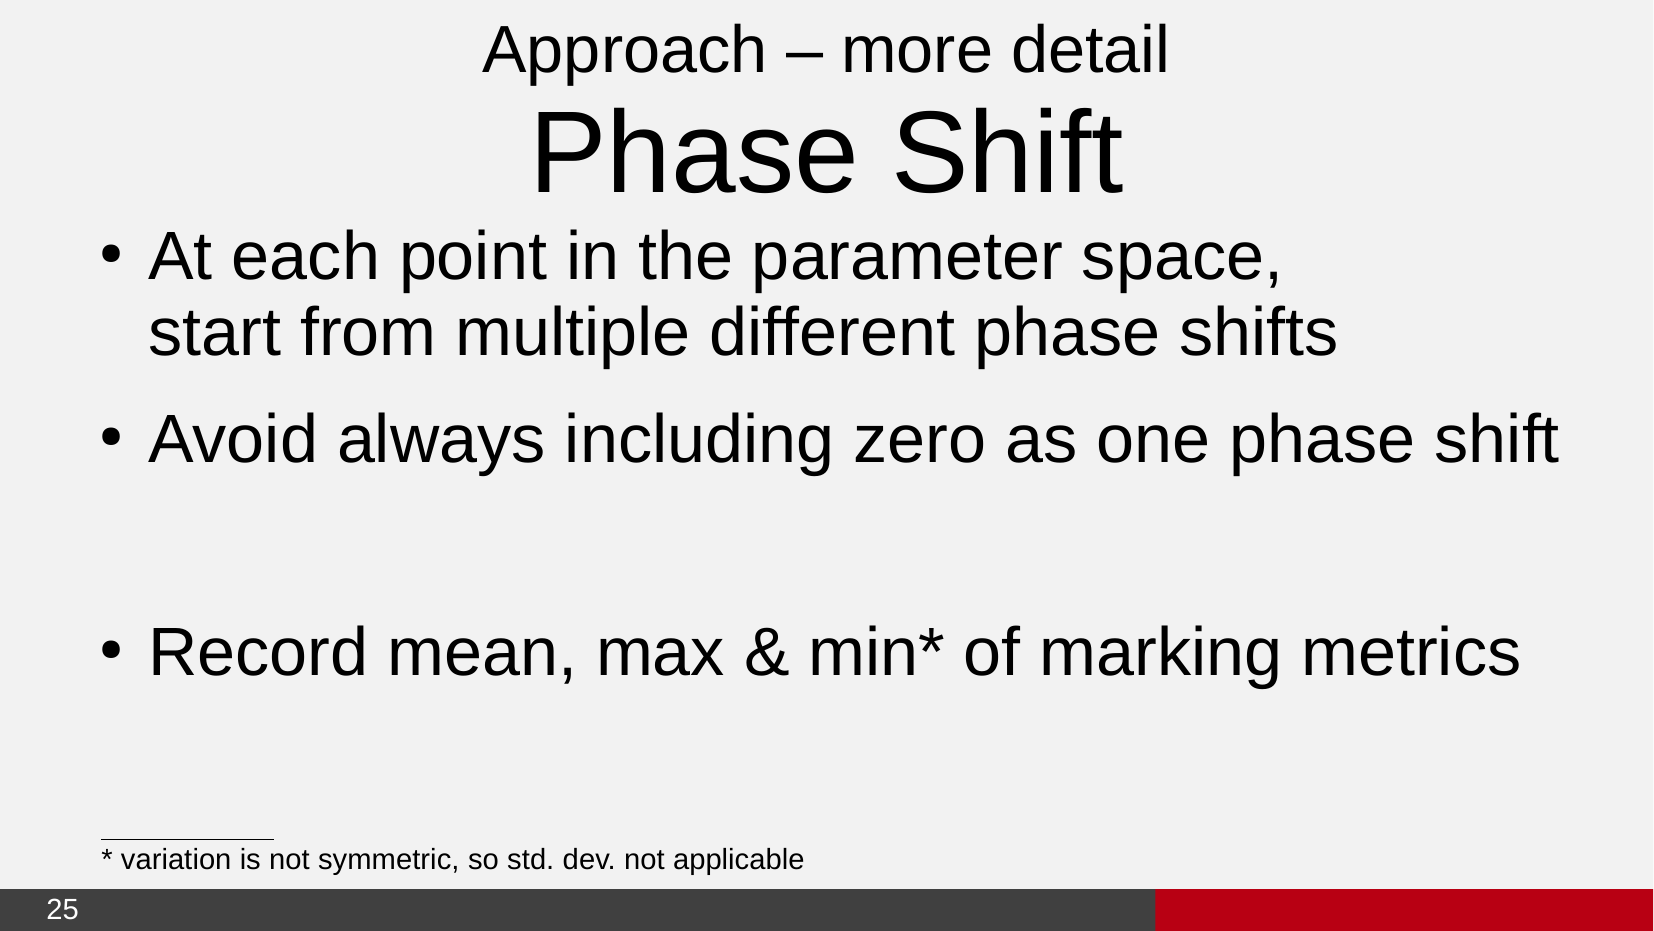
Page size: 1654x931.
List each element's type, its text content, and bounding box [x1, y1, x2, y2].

text_box * variation is not symmetric, so std. dev. not applicable [86, 802, 833, 884]
title Approach – more detail Phase Shift [82, 12, 1571, 217]
list At each point in the parameter space, start from multiple different phase shifts Avoid always including zero as one phase shift Record mean, max & min* of marking metrics [82, 217, 1571, 757]
